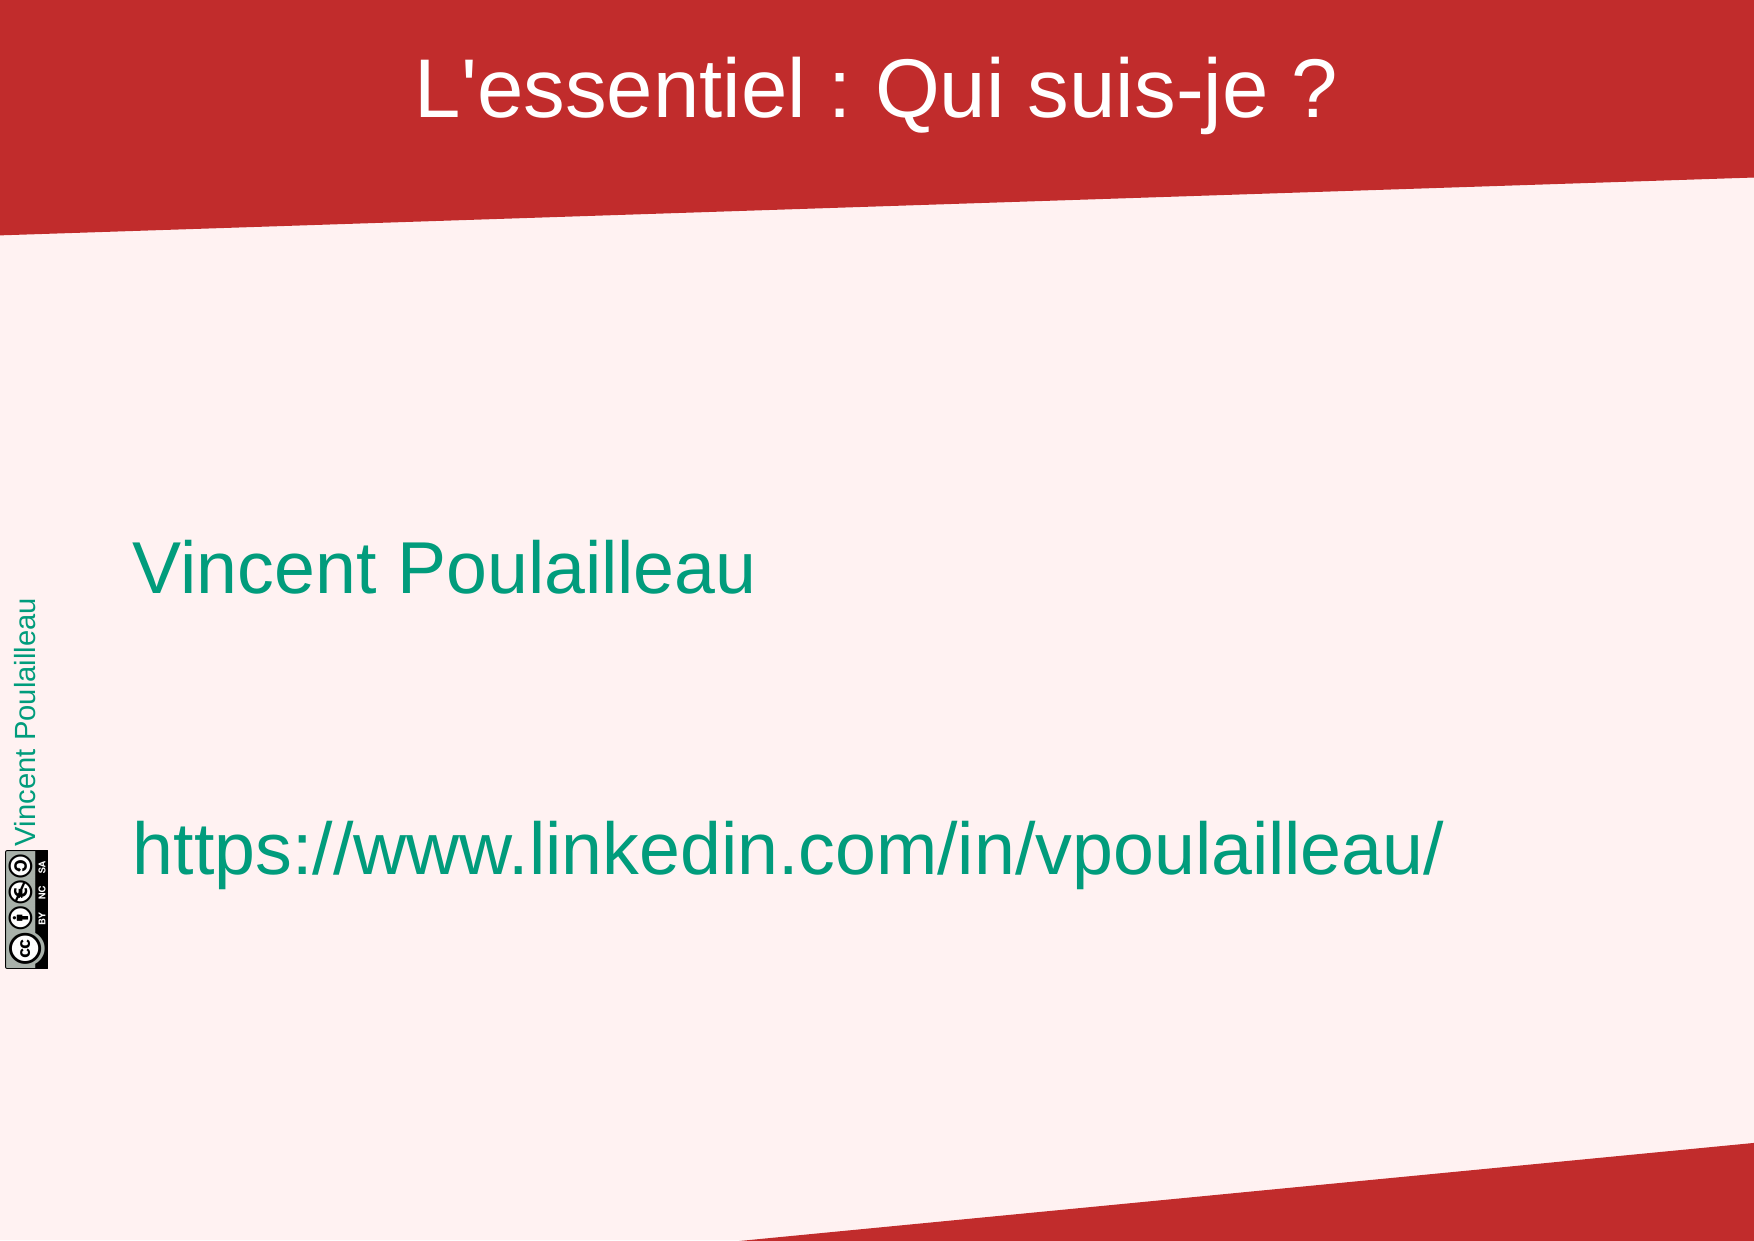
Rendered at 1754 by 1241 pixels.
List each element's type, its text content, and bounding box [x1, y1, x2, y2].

text_box [739, 1142, 1754, 1241]
picture [5, 850, 48, 969]
text_box L'essentiel : Qui suis-je ? [0, 0, 1754, 178]
text_box Vincent Poulailleau https://www.linkedin.com/in/vpoulailleau/ [0, 178, 1754, 1241]
text_box [0, 178, 1740, 236]
text_box © 2019 Vincent Poulailleau [1, 448, 61, 1099]
